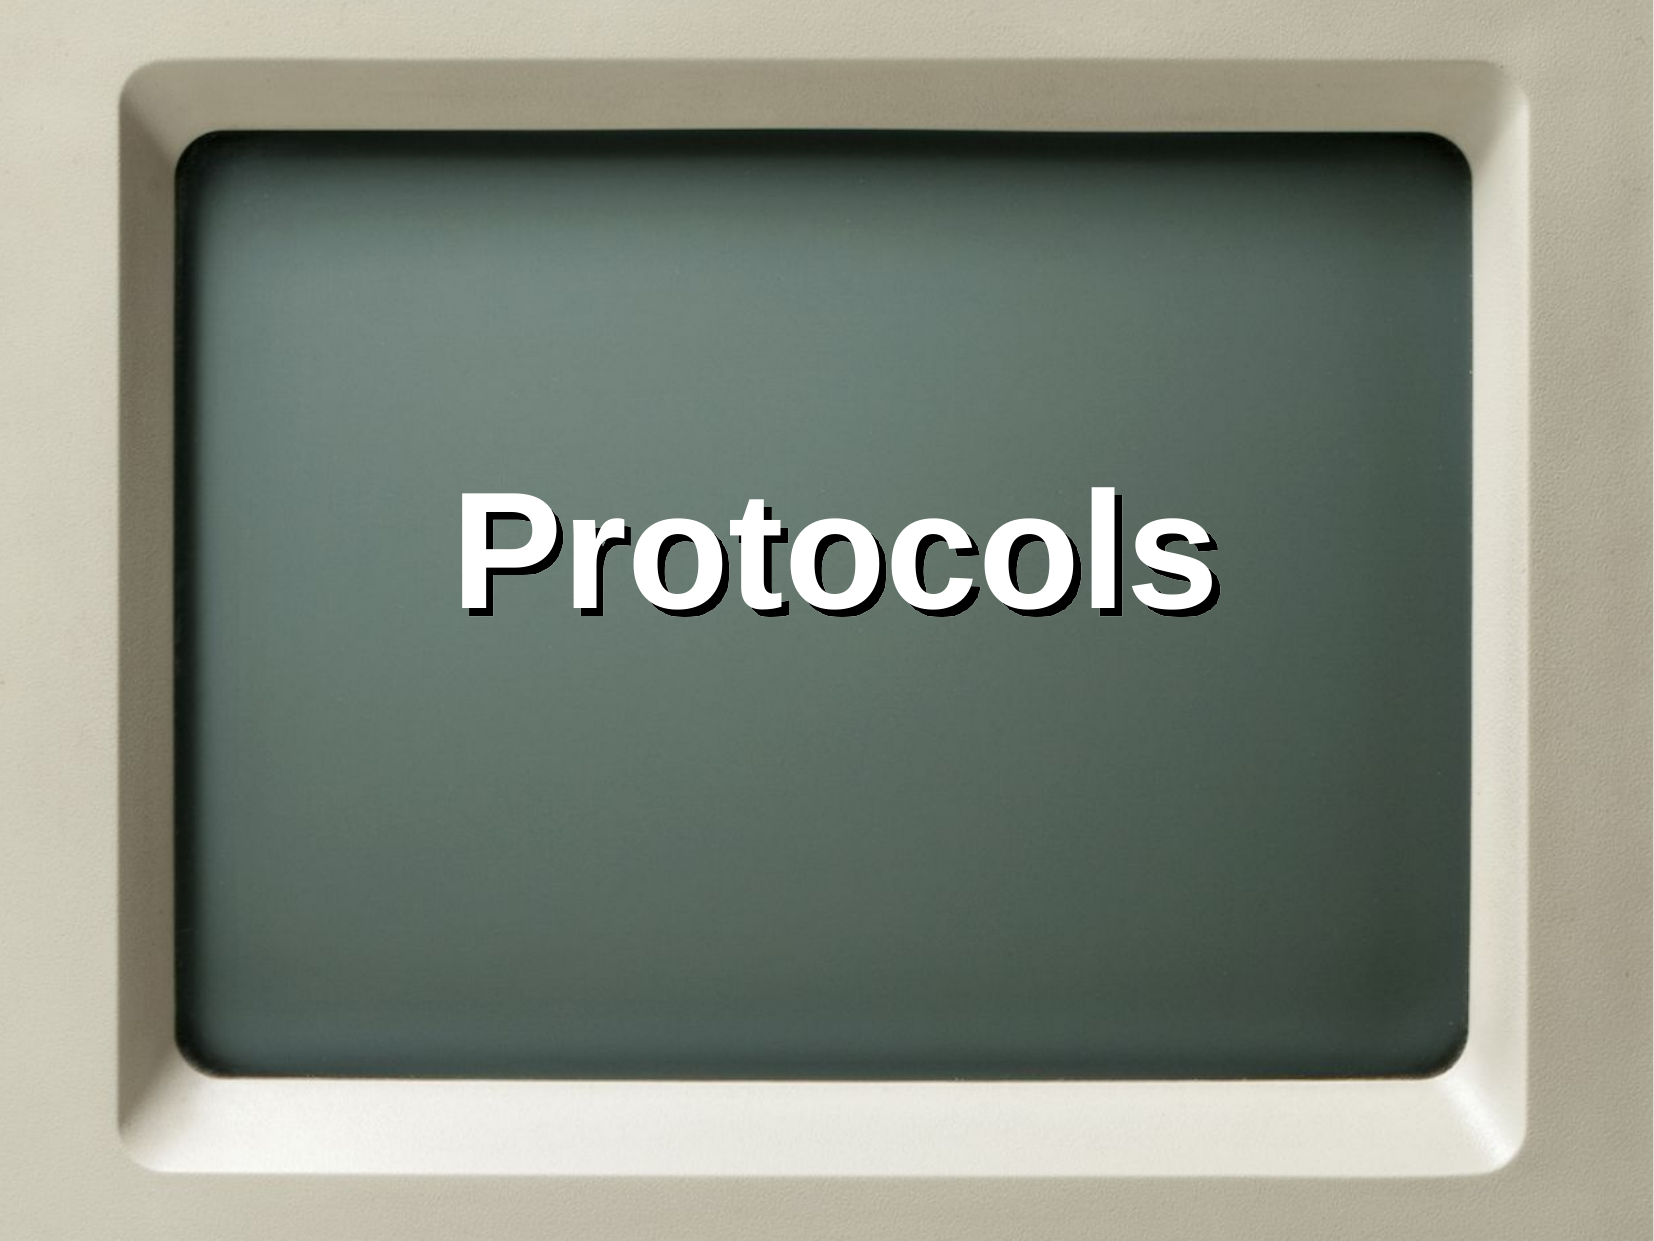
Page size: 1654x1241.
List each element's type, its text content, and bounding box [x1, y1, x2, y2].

picture [0, 0, 1654, 1241]
title Protocols [198, 408, 1474, 694]
